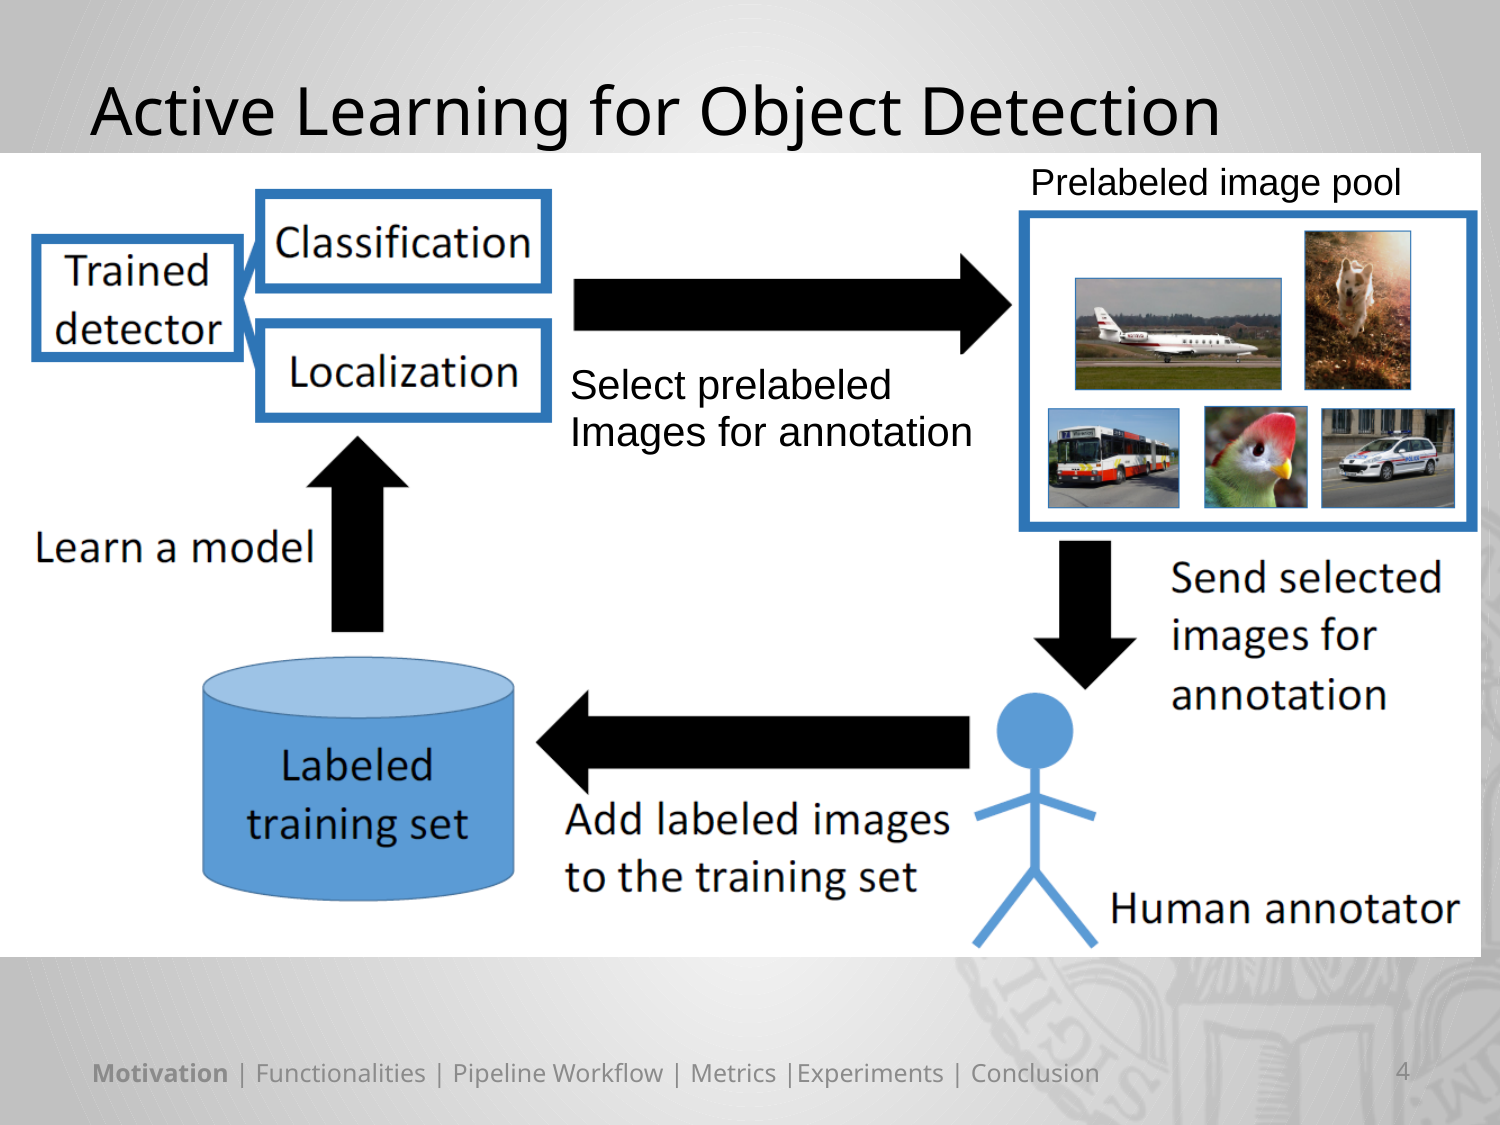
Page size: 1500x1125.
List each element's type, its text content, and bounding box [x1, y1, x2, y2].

text_box Prelabeled image pool [1015, 153, 1481, 211]
text_box Motivation | Functionalities | Pipeline Workflow | Metrics |Experiments | Conclusion [76, 1042, 1164, 1103]
picture [0, 153, 1500, 1125]
text_box Select prelabeled Images for annotation [555, 354, 1016, 556]
title Active Learning for Object Detection [75, 45, 1425, 153]
slide_number <number> [1187, 1042, 1425, 1103]
